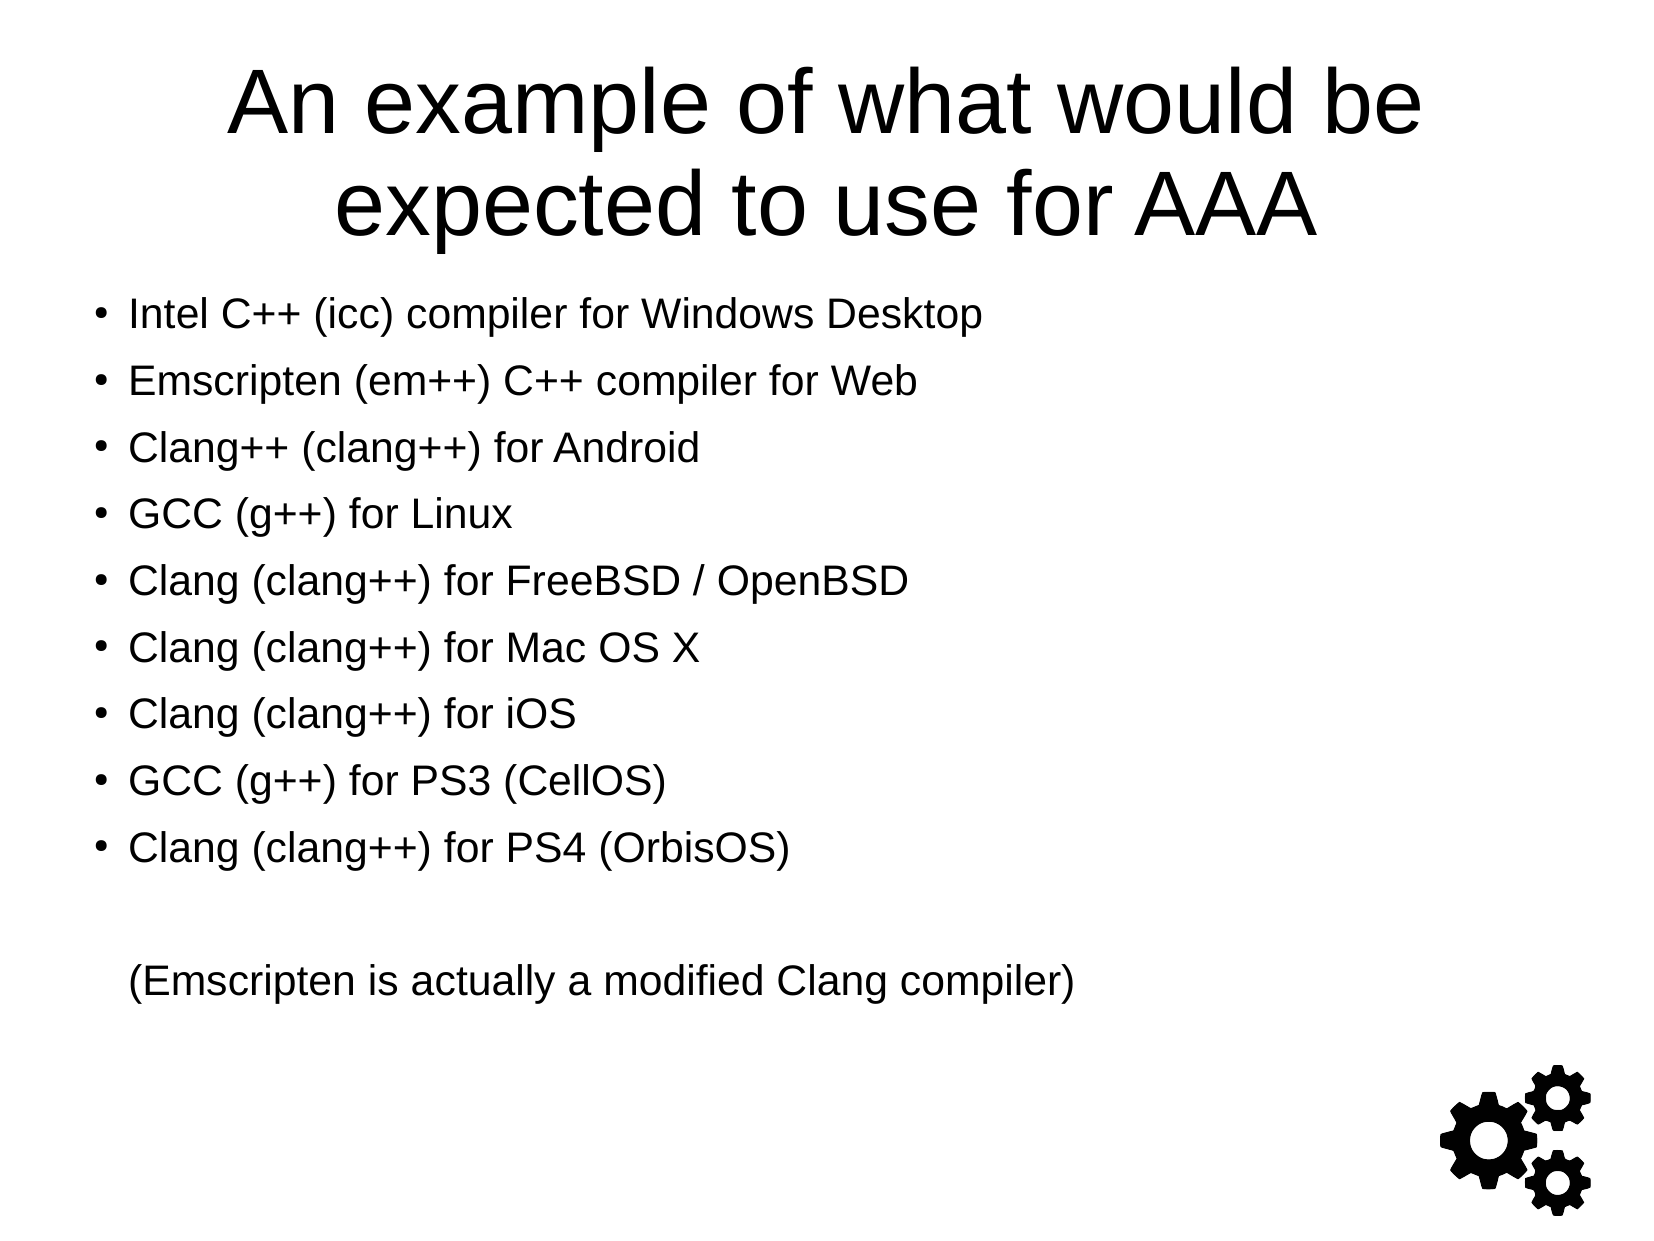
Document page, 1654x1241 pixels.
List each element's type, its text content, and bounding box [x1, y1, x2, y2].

title An example of what would be expected to use for AAA [82, 49, 1571, 257]
list Intel C++ (icc) compiler for Windows Desktop Emscripten (em++) C++ compiler for Web Clang++ (clang++) for Android GCC (g++) for Linux Clang (clang++) for FreeBSD / OpenBSD Clang (clang++) for Mac OS X Clang (clang++) for iOS GCC (g++) for PS3 (CellOS) Clang (clang++) for PS4 (OrbisOS) (Emscripten is actually a modified Clang compiler) [82, 290, 1571, 1010]
picture [1440, 1065, 1591, 1216]
